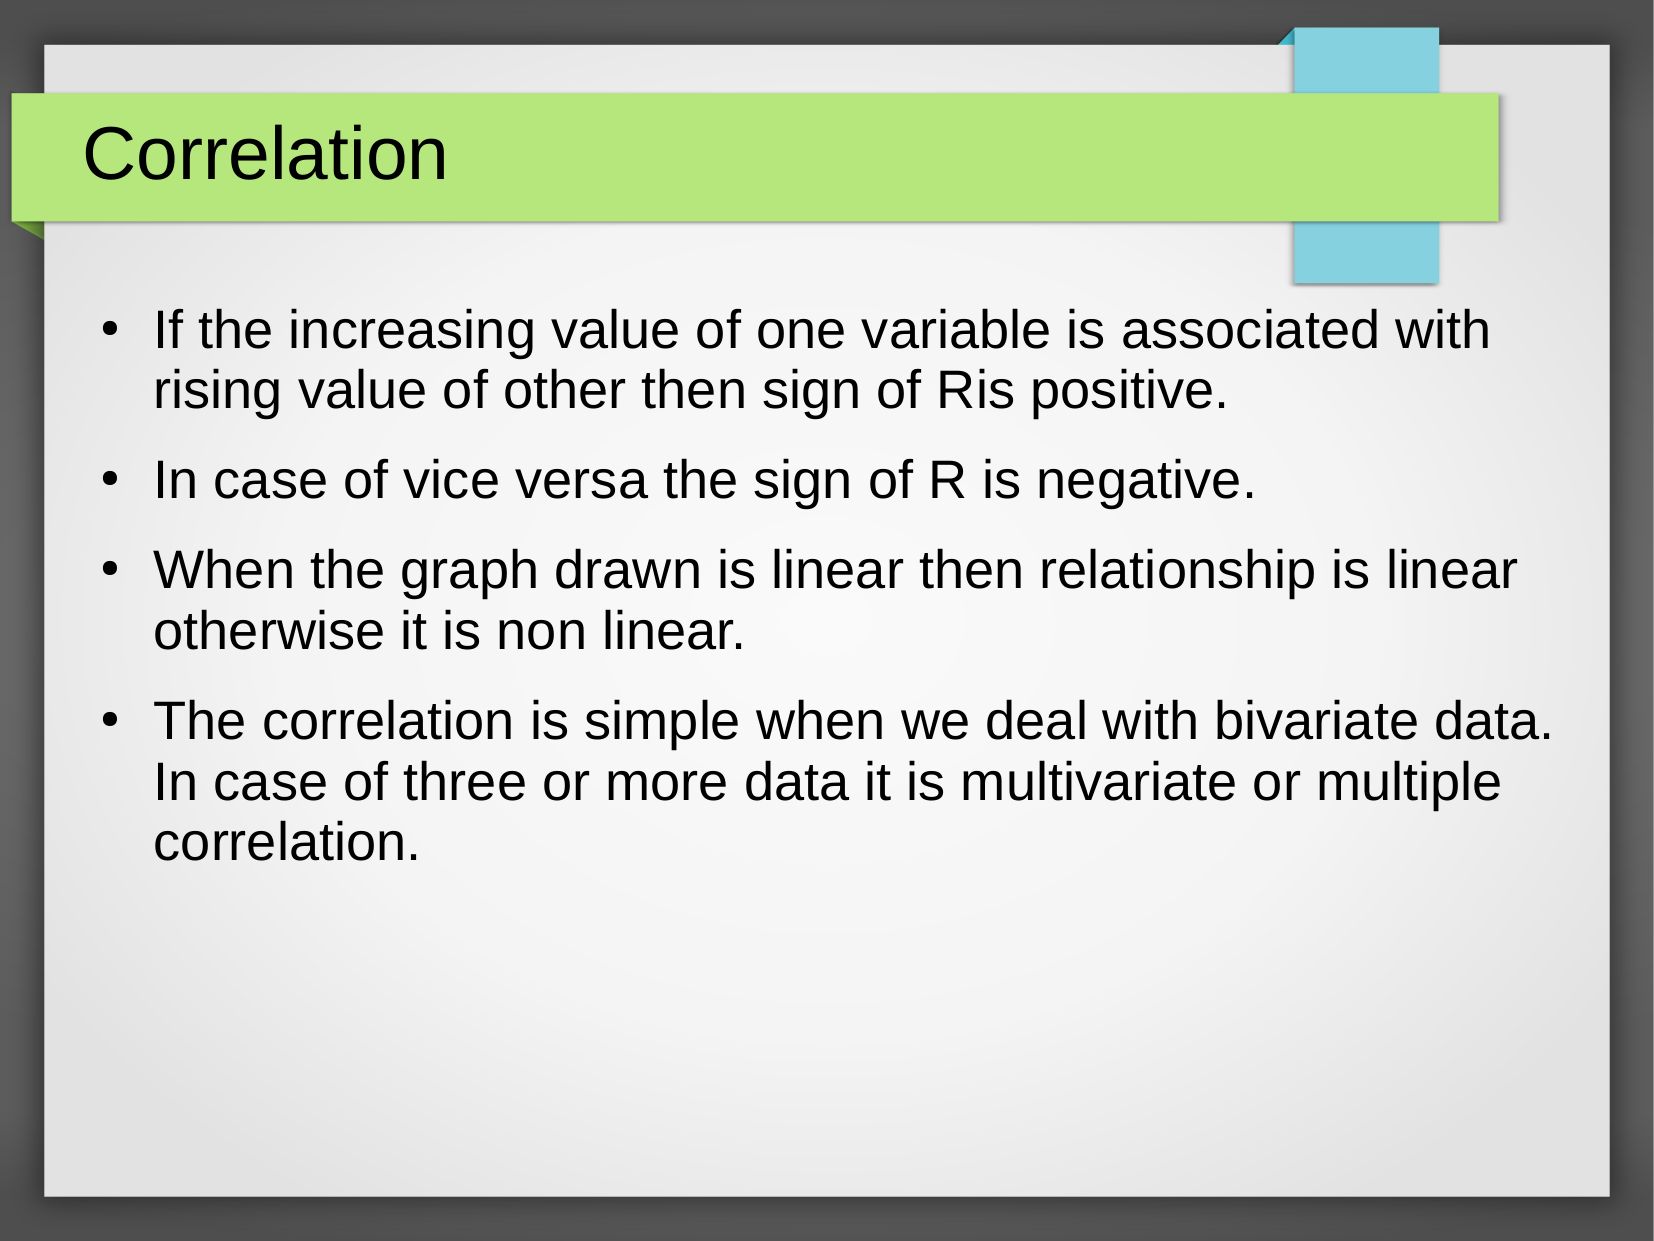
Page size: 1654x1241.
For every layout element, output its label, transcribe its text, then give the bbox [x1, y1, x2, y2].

picture [0, 0, 1654, 1241]
list If the increasing value of one variable is associated with rising value of other then sign of Ris positive. In case of vice versa the sign of R is negative. When the graph drawn is linear then relationship is linear otherwise it is non linear. The correlation is simple when we deal with bivariate data. In case of three or more data it is multivariate or multiple correlation. [82, 299, 1571, 1019]
title Correlation [82, 94, 1264, 213]
